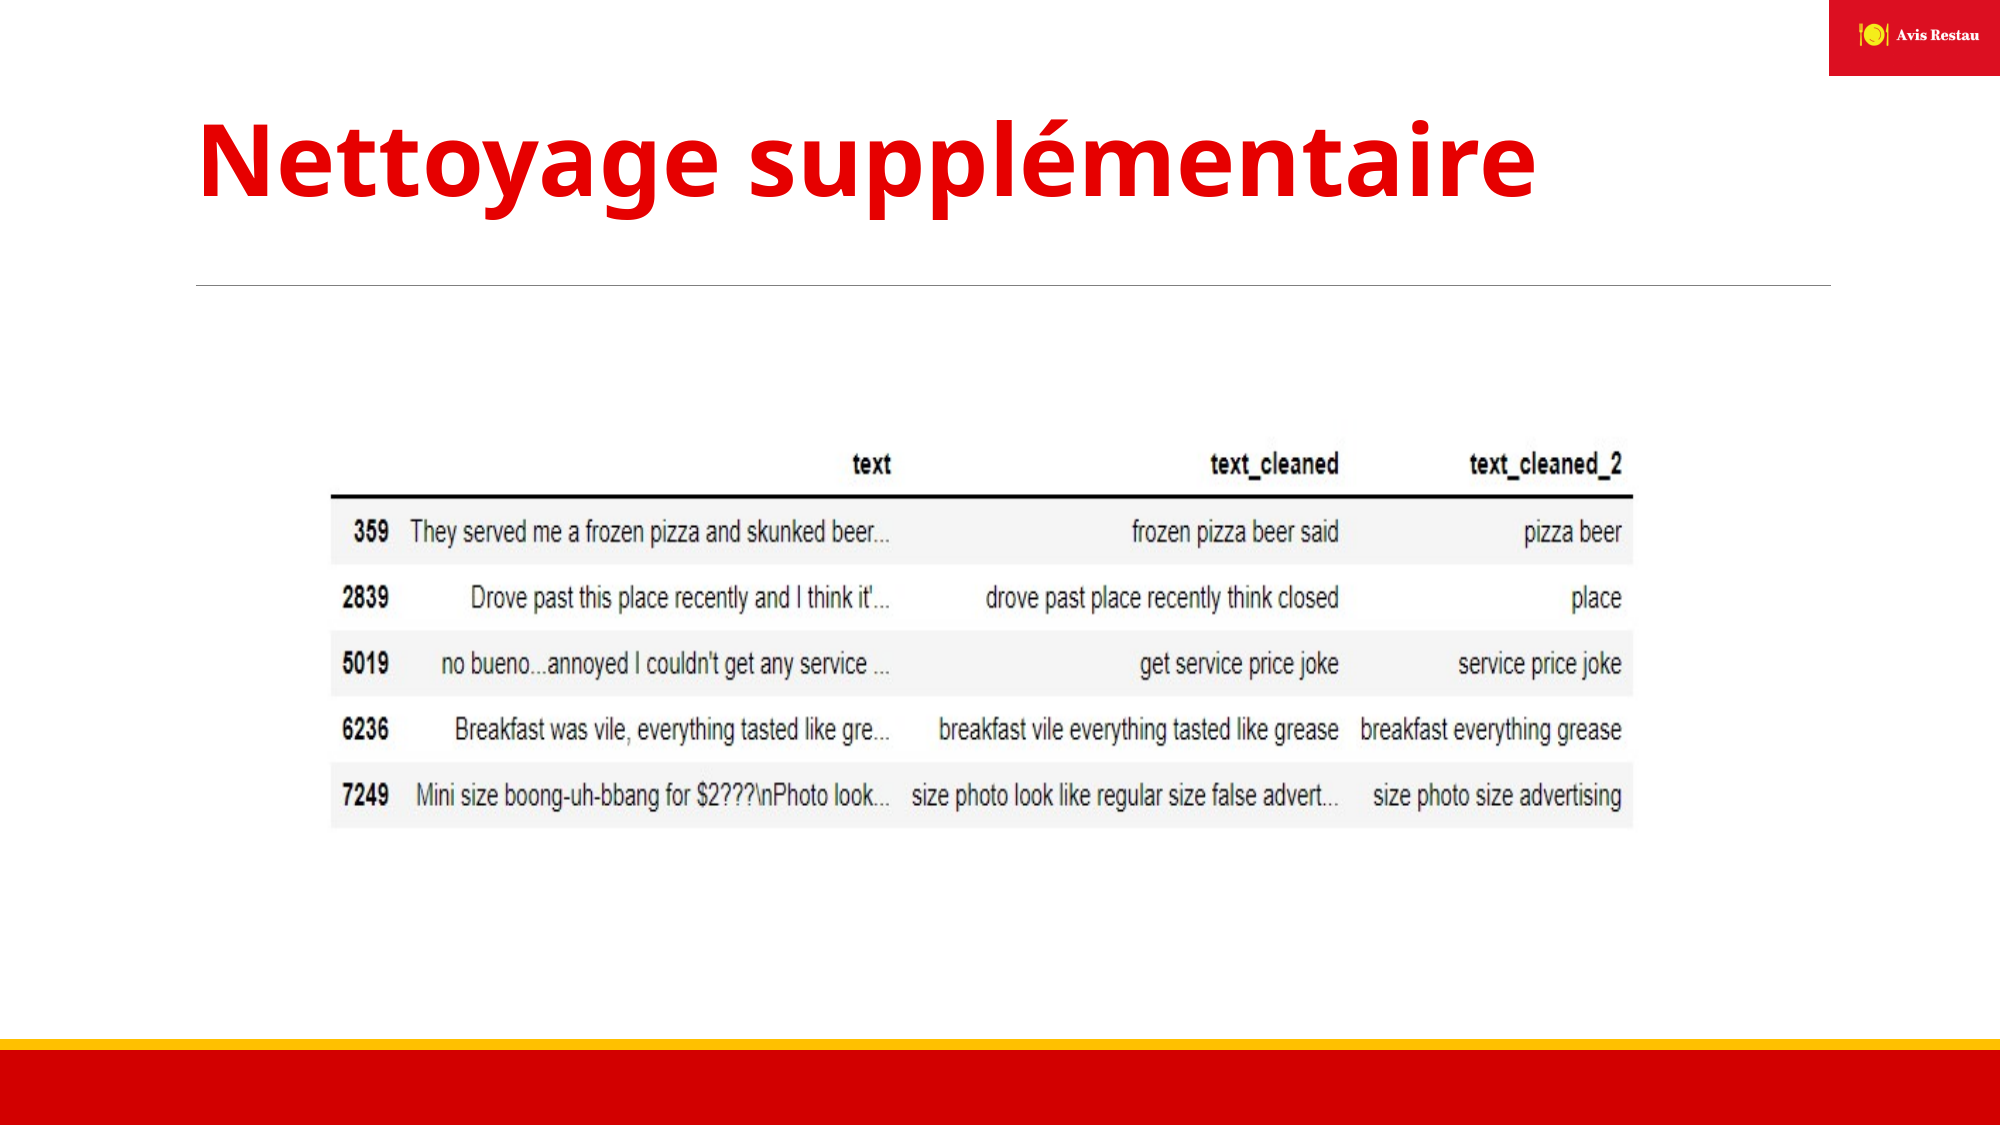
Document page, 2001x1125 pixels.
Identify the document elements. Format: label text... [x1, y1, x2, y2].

picture [1829, 0, 2000, 76]
title Nettoyage supplémentaire [180, 47, 1831, 286]
picture [317, 388, 1694, 876]
